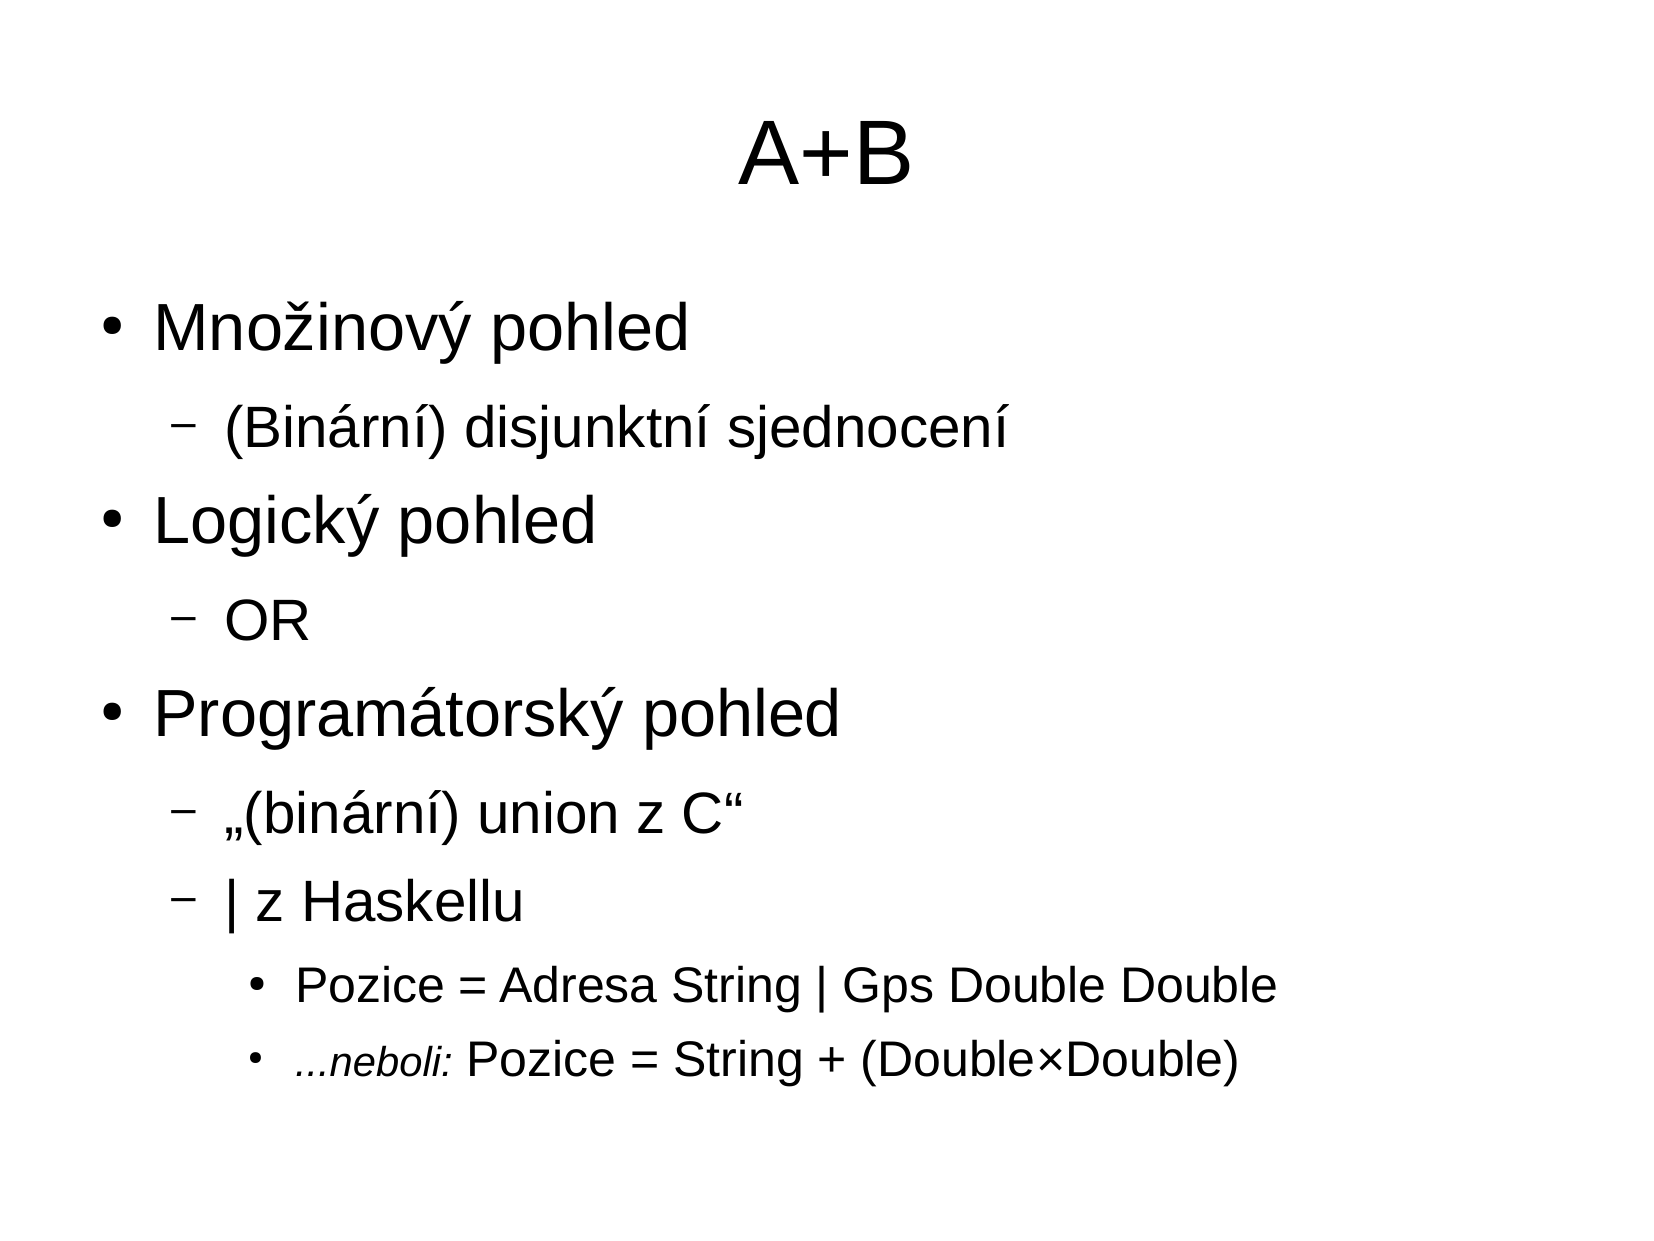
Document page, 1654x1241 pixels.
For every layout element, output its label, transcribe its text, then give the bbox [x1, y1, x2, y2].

title A+B [82, 49, 1571, 257]
list Množinový pohled (Binární) disjunktní sjednocení Logický pohled OR Programátorský pohled „(binární) union z C“ | z Haskellu Pozice = Adresa String | Gps Double Double ...neboli: Pozice = String + (Double×Double) [82, 290, 1538, 1171]
